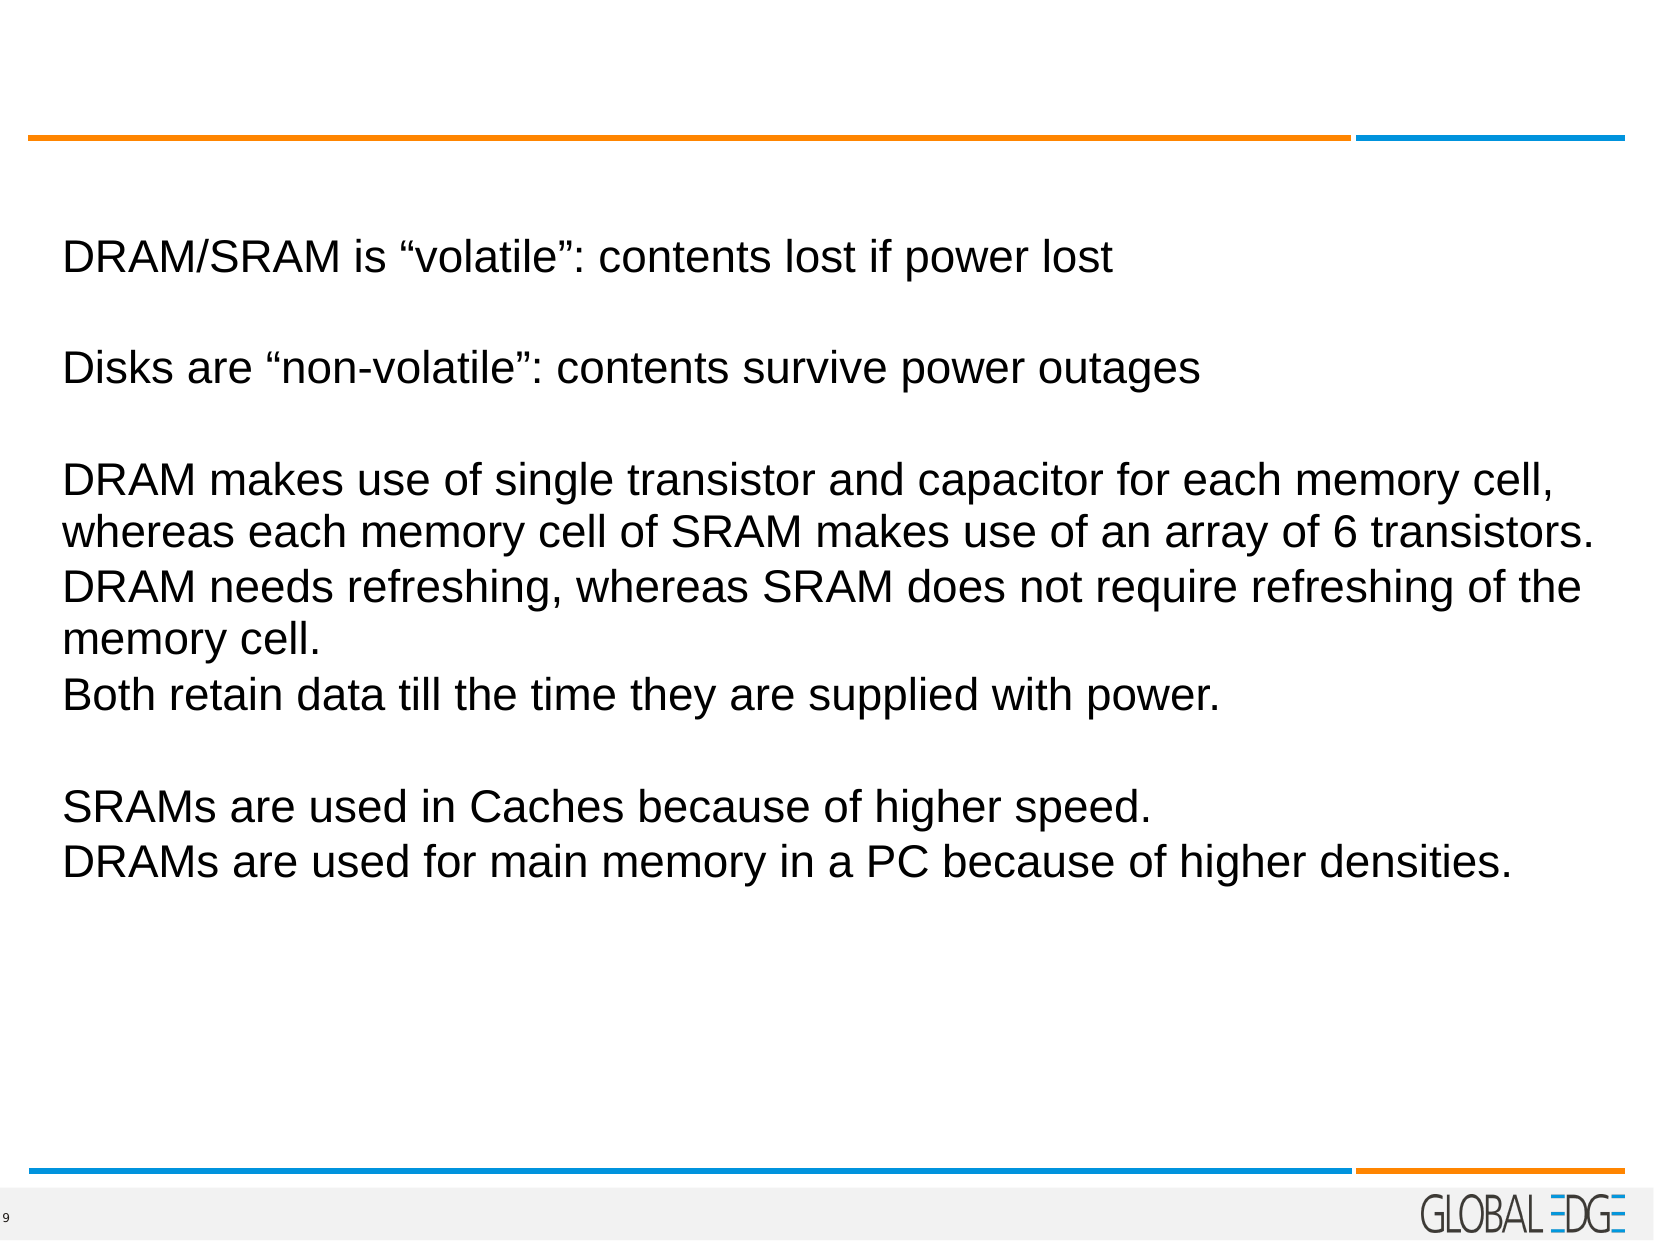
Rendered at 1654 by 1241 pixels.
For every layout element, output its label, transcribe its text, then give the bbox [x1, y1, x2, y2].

text_box whereas each memory cell of SRAM makes use of an array of 6 transistors. [62, 505, 1609, 557]
text_box Both retain data till the time they are supplied with power. [62, 668, 1222, 721]
text_box DRAM makes use of single transistor and capacitor for each memory cell, [62, 454, 1569, 505]
text_box [0, 0, 1654, 1241]
text_box SRAMs are used in Caches because of higher speed. [62, 780, 1154, 832]
text_box DRAM/SRAM is “volatile”: contents lost if power lost [62, 230, 1115, 282]
text_box DRAMs are used for main memory in a PC because of higher densities. [62, 836, 1515, 888]
text_box memory cell. [62, 612, 335, 665]
text_box Disks are “non-volatile”: contents survive power outages [62, 342, 1203, 394]
picture [1421, 1194, 1625, 1233]
text_box DRAM needs refreshing, whereas SRAM does not require refreshing of the [62, 561, 1596, 613]
text_box 9 [2, 1210, 11, 1226]
